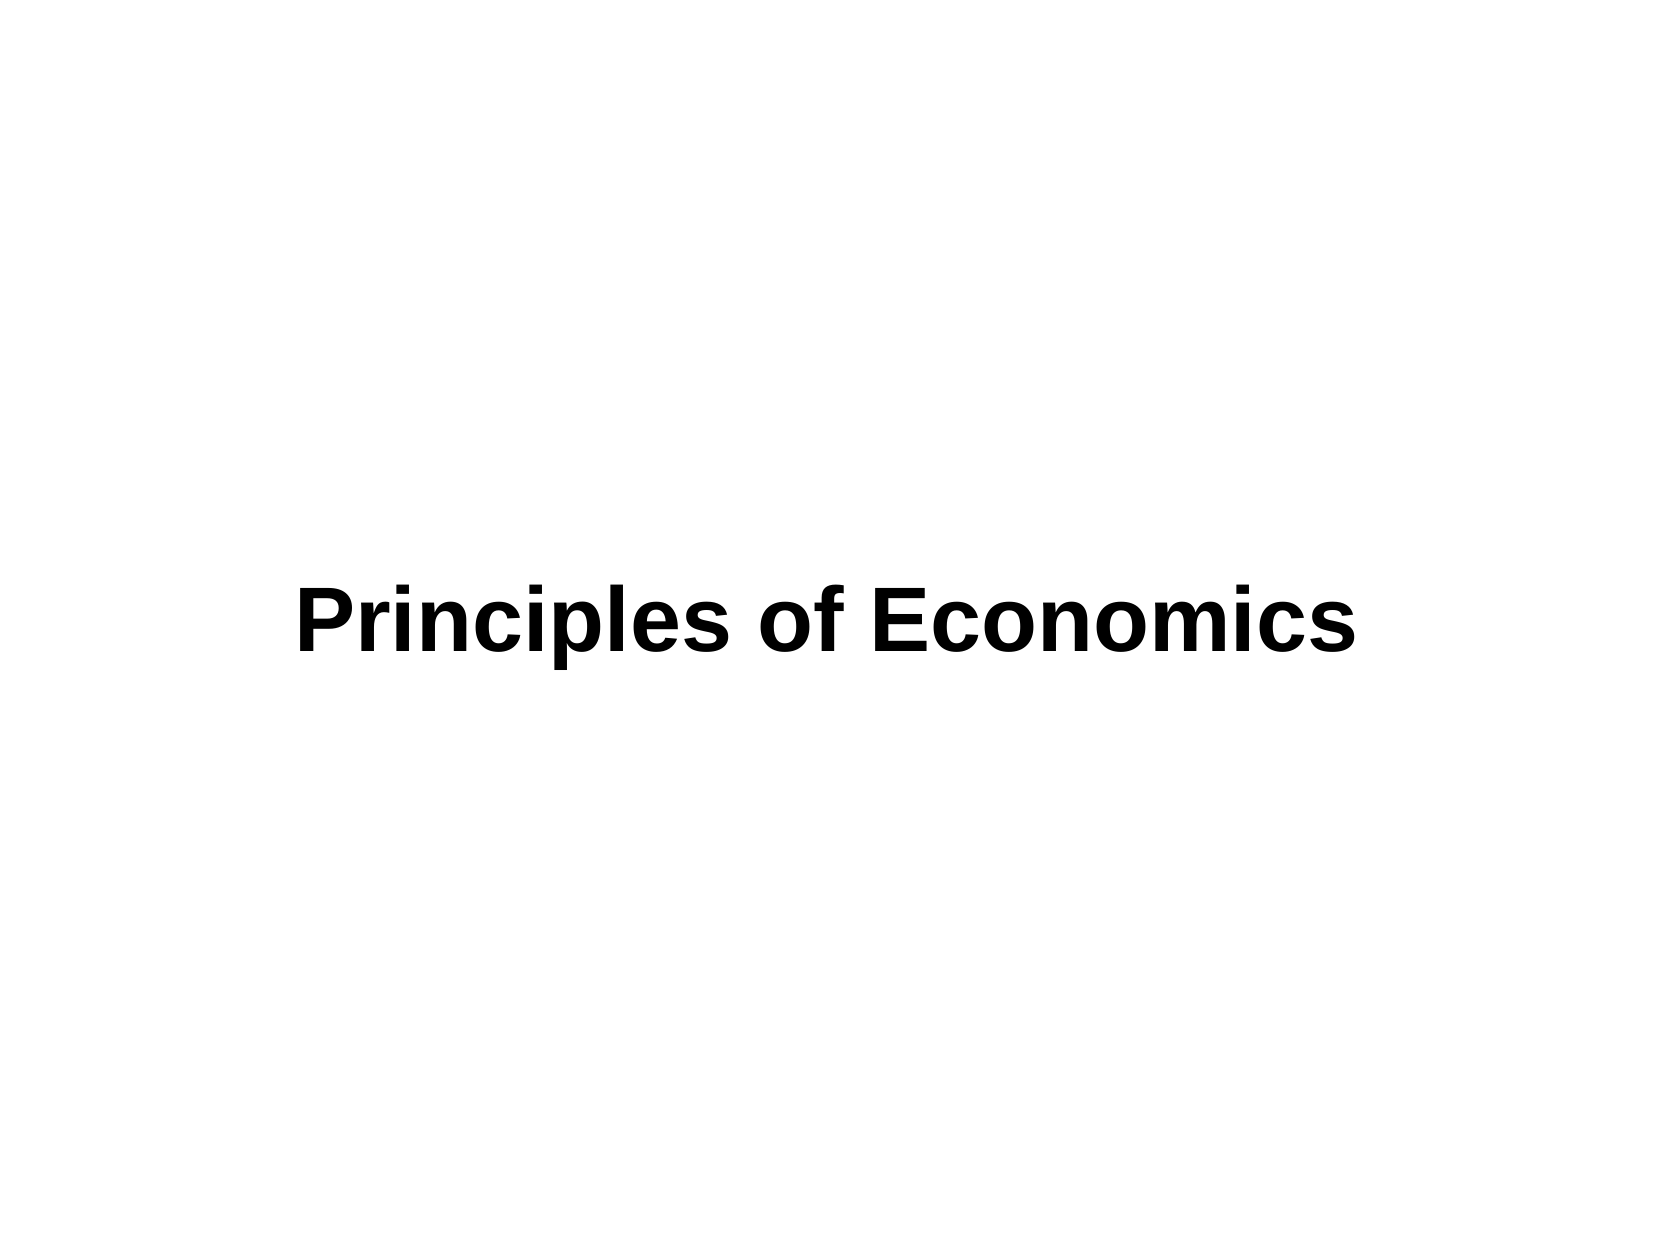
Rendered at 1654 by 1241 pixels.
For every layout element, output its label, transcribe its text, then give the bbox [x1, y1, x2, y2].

title Principles of Economics [82, 515, 1571, 724]
